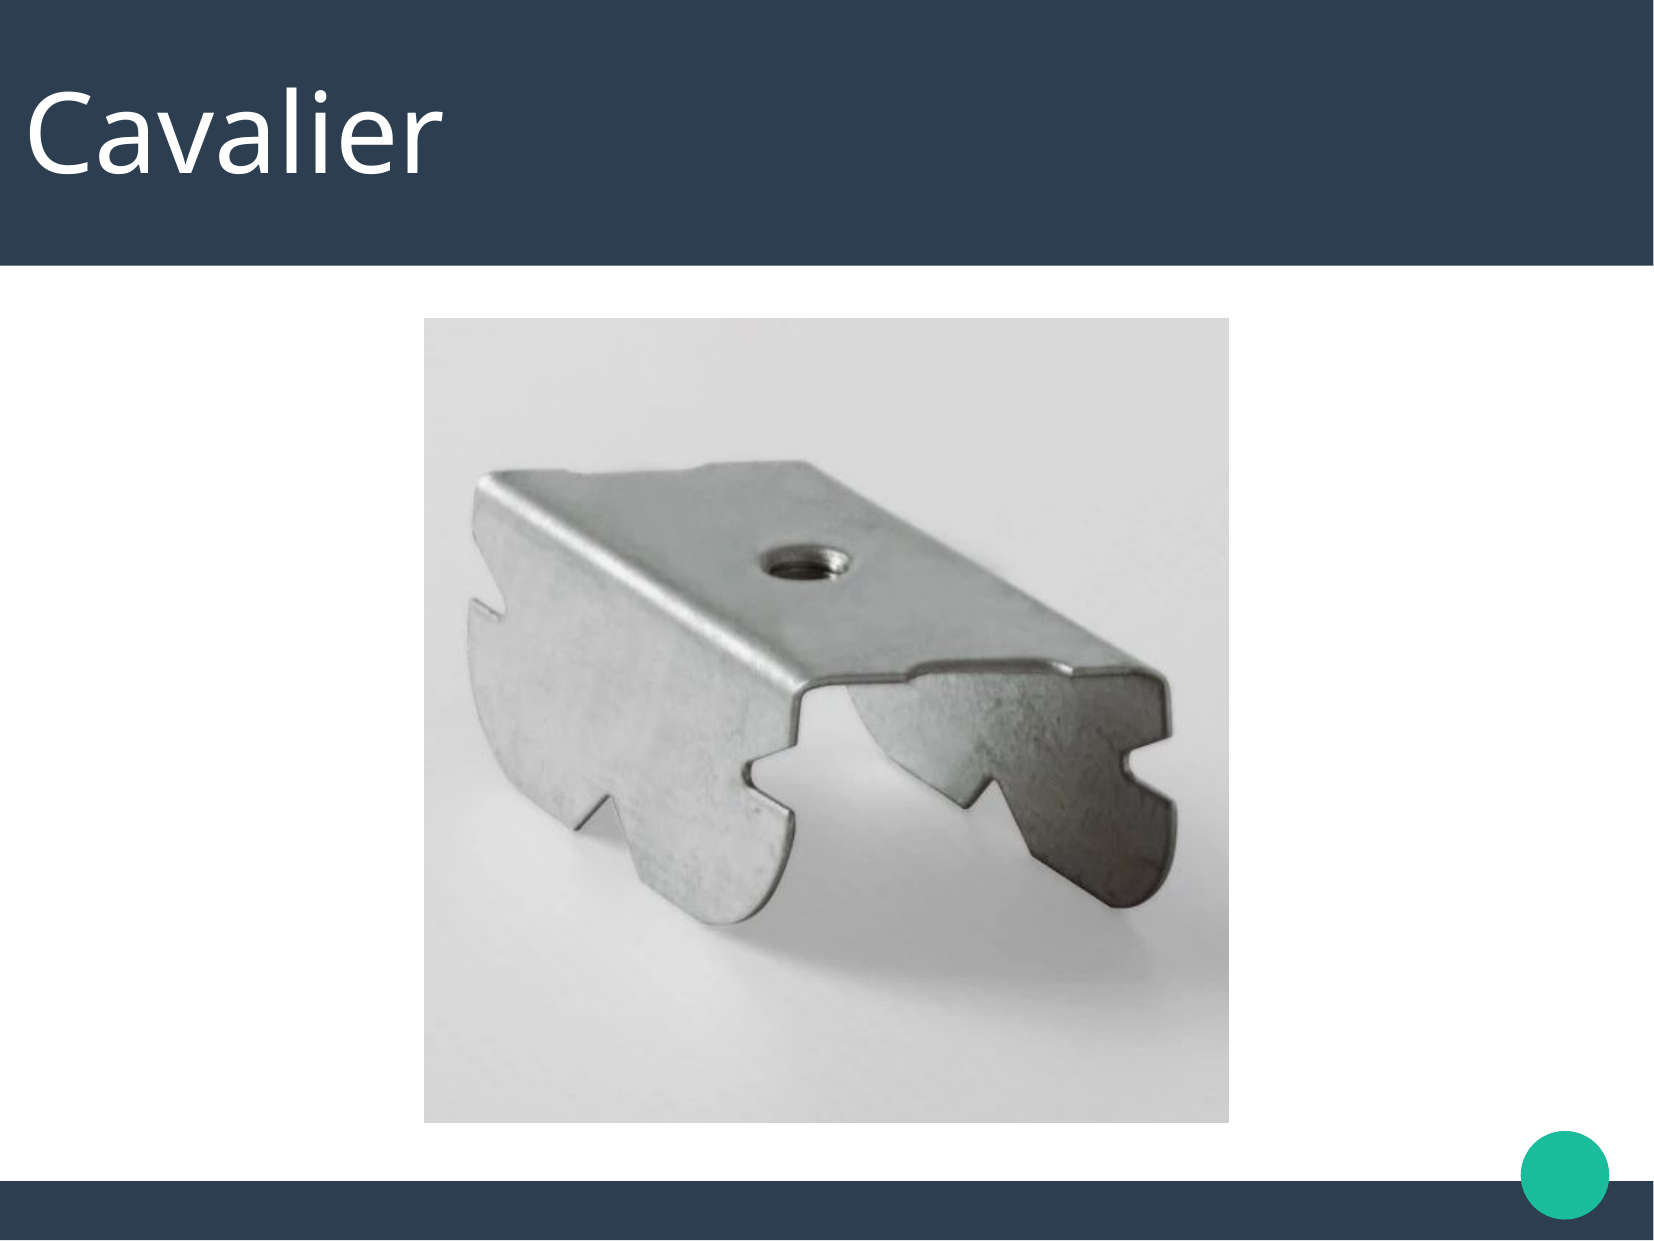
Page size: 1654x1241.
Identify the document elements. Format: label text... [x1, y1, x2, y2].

title Cavalier [23, 11, 1430, 249]
picture [424, 318, 1229, 1123]
